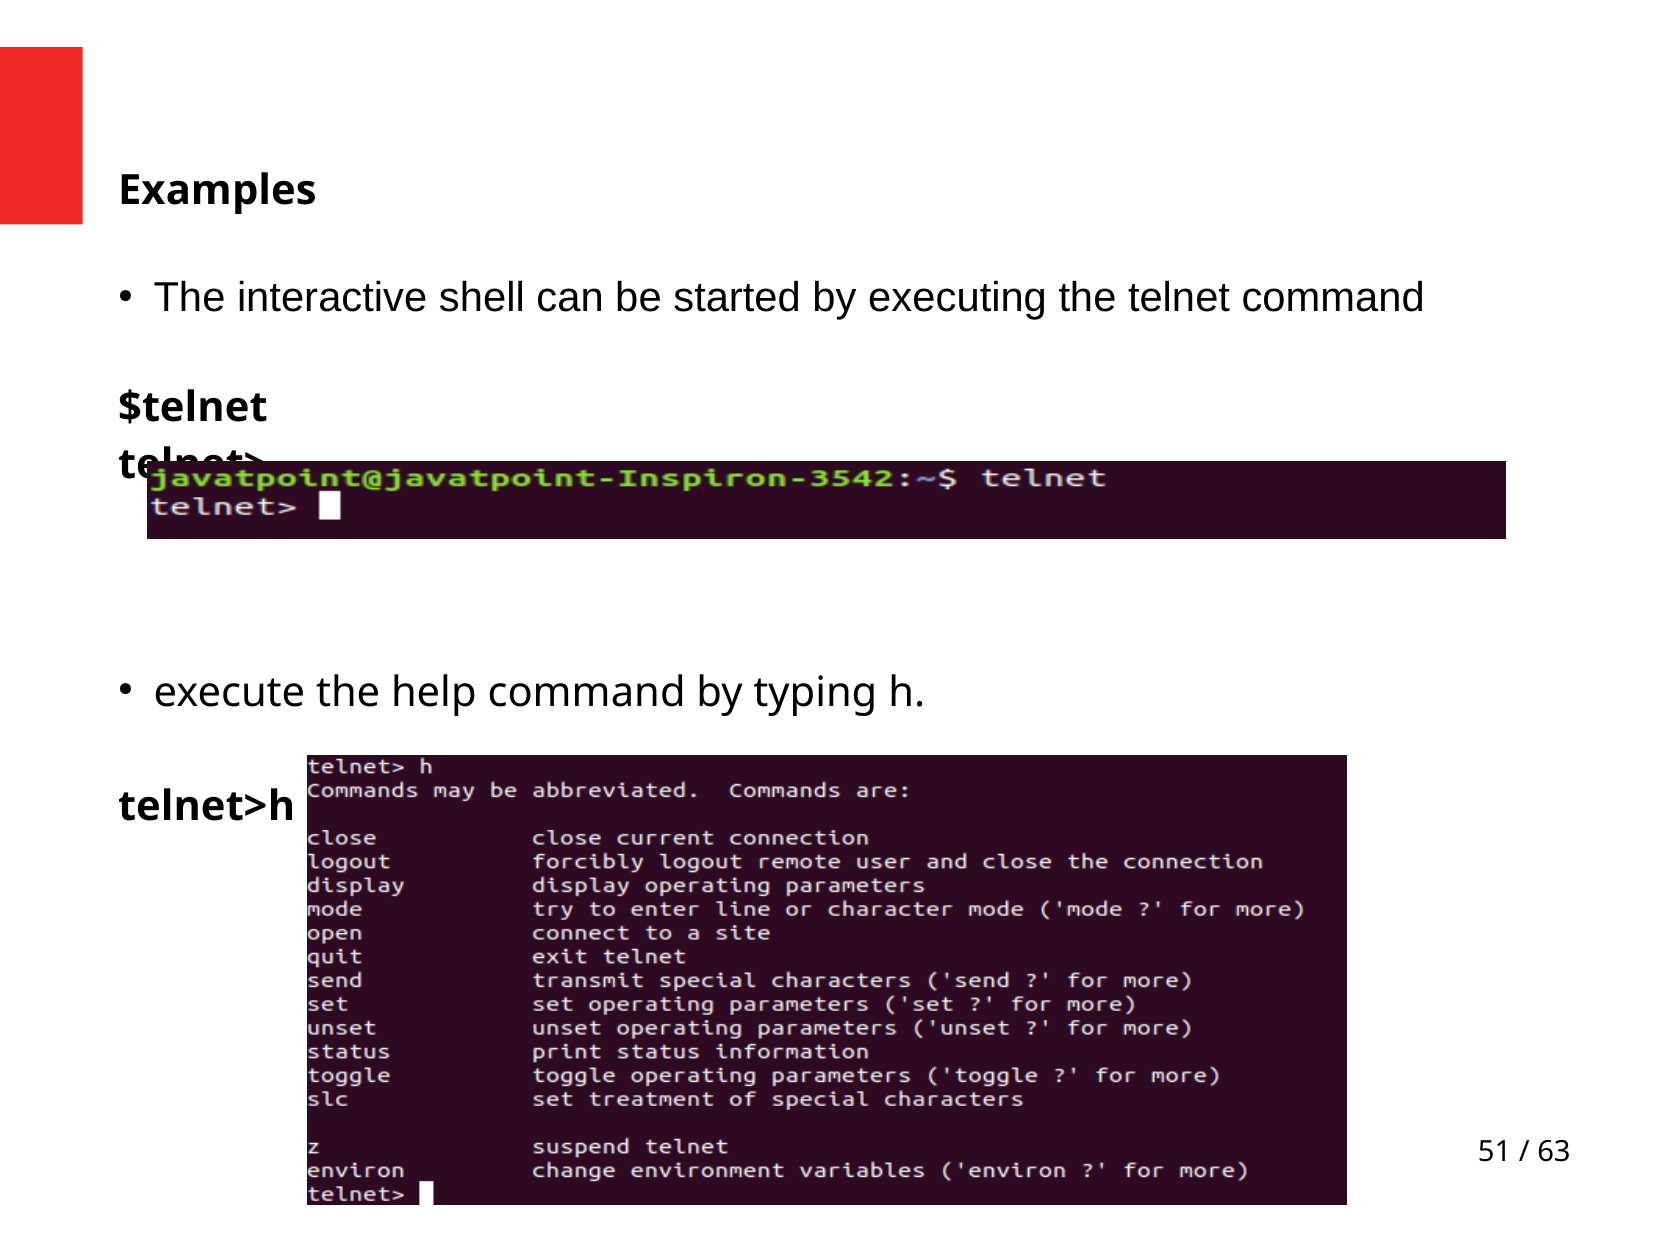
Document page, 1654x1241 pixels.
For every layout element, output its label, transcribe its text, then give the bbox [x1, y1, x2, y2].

picture [307, 755, 1347, 1205]
picture [147, 461, 1506, 539]
subtitle Examples The interactive shell can be started by executing the telnet command $telnet telnet> execute the help command by typing h. telnet>h [118, 159, 1536, 1079]
